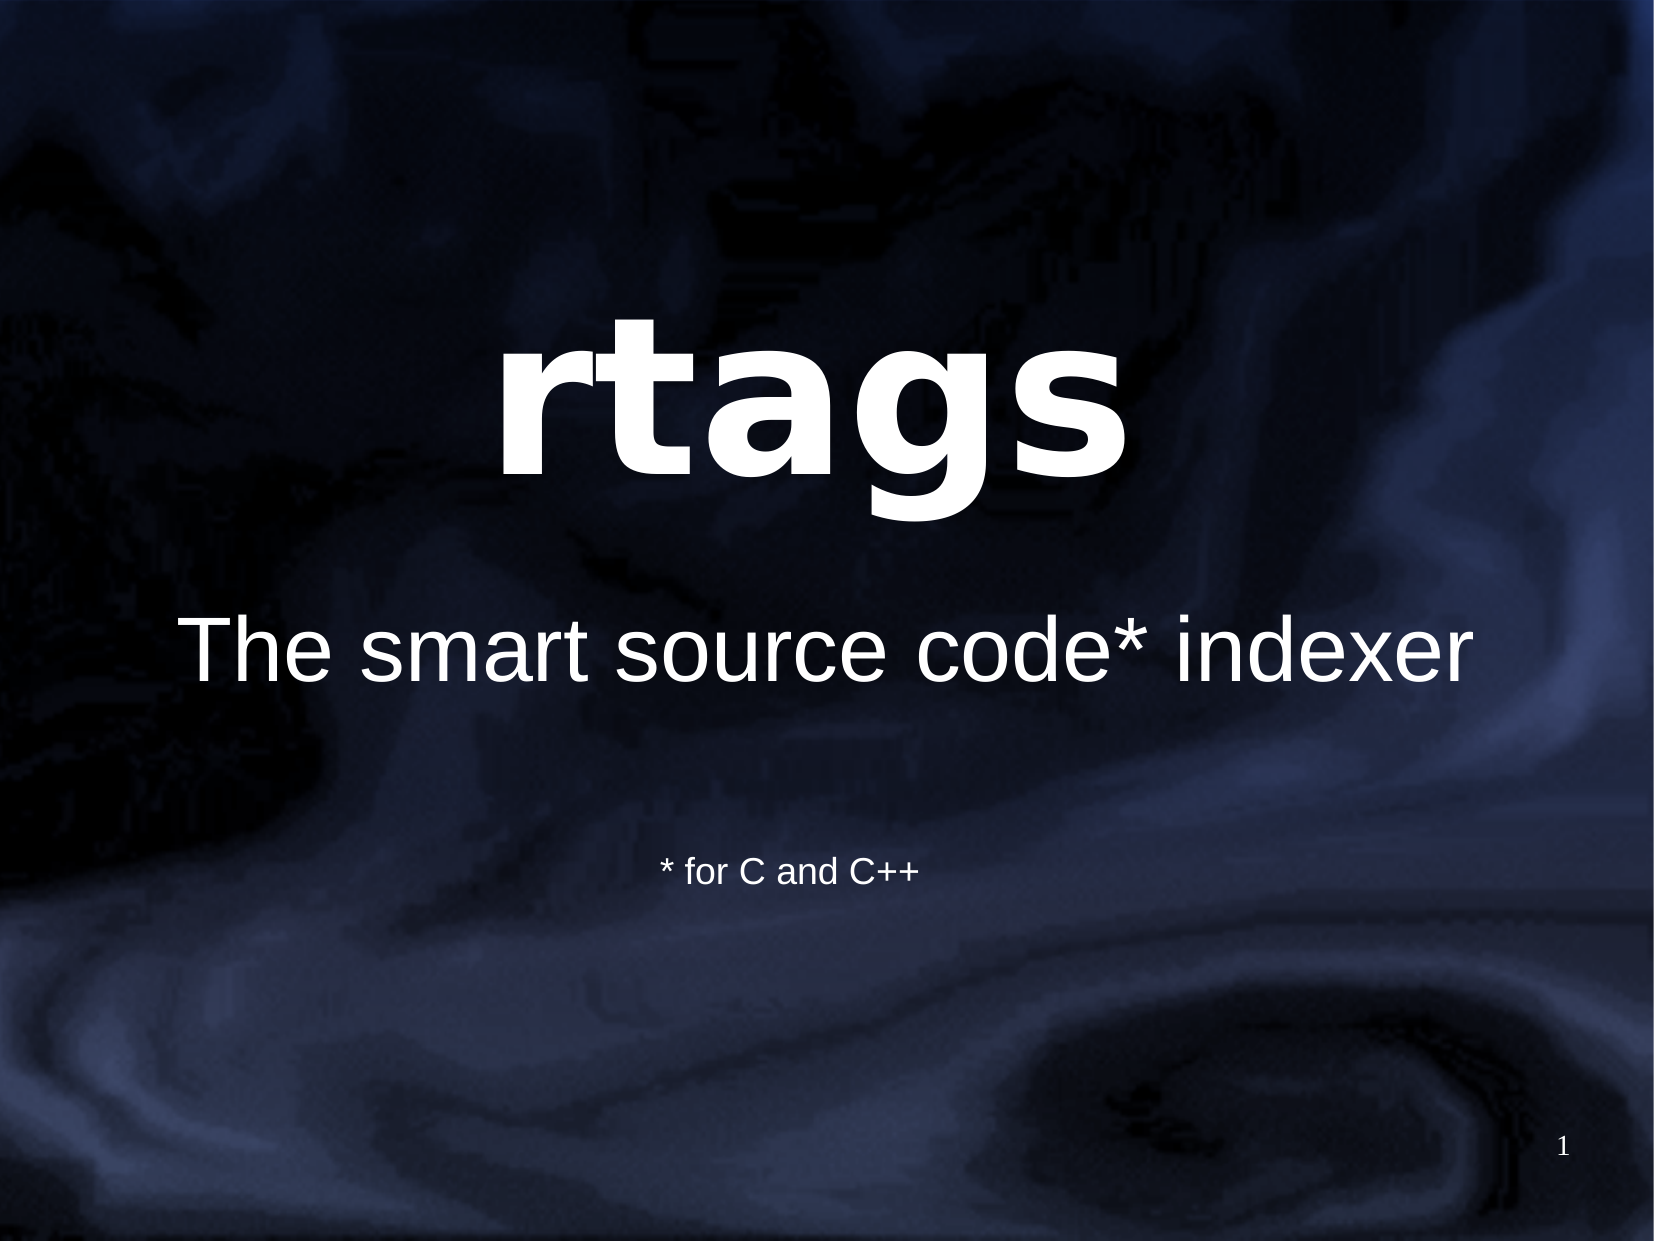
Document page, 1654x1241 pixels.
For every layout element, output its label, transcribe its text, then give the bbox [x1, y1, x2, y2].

subtitle The smart source code* indexer [82, 290, 1571, 1010]
text_box * for C and C++ [645, 843, 1501, 901]
picture [0, 0, 1654, 1241]
title rtags [105, 270, 1594, 527]
